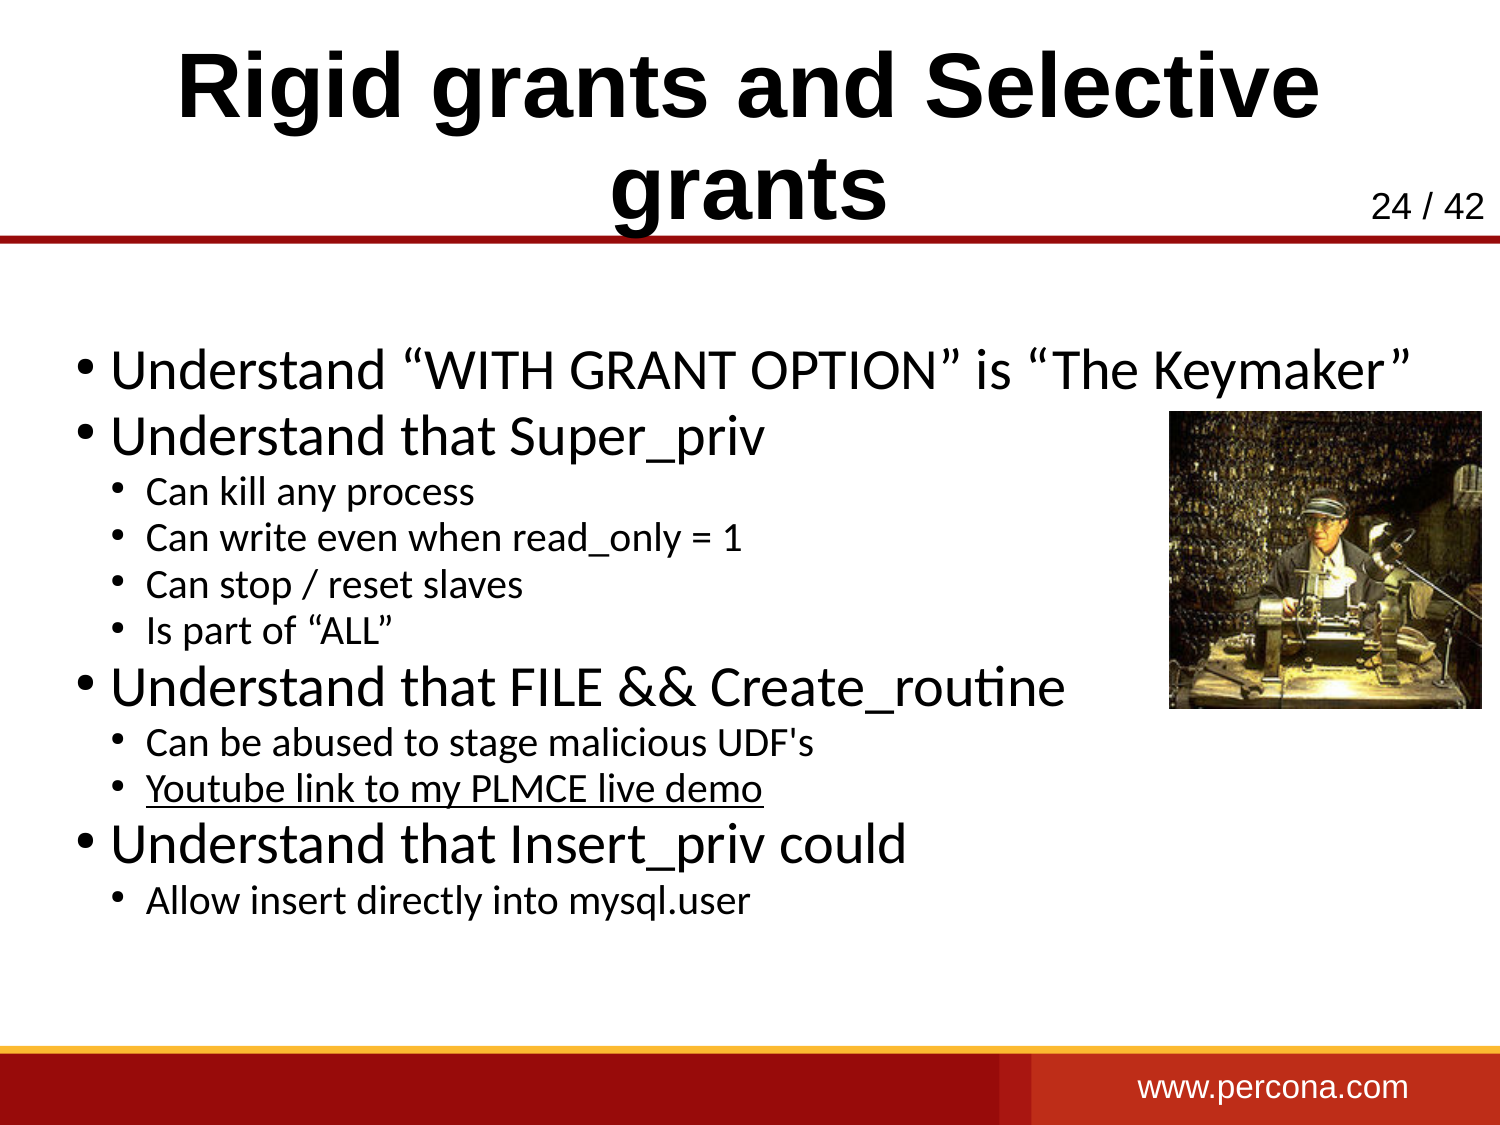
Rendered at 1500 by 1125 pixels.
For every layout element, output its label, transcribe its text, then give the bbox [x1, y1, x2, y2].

picture [1169, 411, 1482, 709]
text_box Understand “WITH GRANT OPTION” is “The Keymaker” Understand that Super_priv Can kill any process Can write even when read_only = 1 Can stop / reset slaves Is part of “ALL” Understand that FILE && Create_routine Can be abused to stage malicious UDF's Youtube link to my PLMCE live demo Understand that Insert_priv could Allow insert directly into mysql.user [74, 263, 1425, 1006]
text_box Rigid grants and Selective grants [75, 44, 1425, 232]
